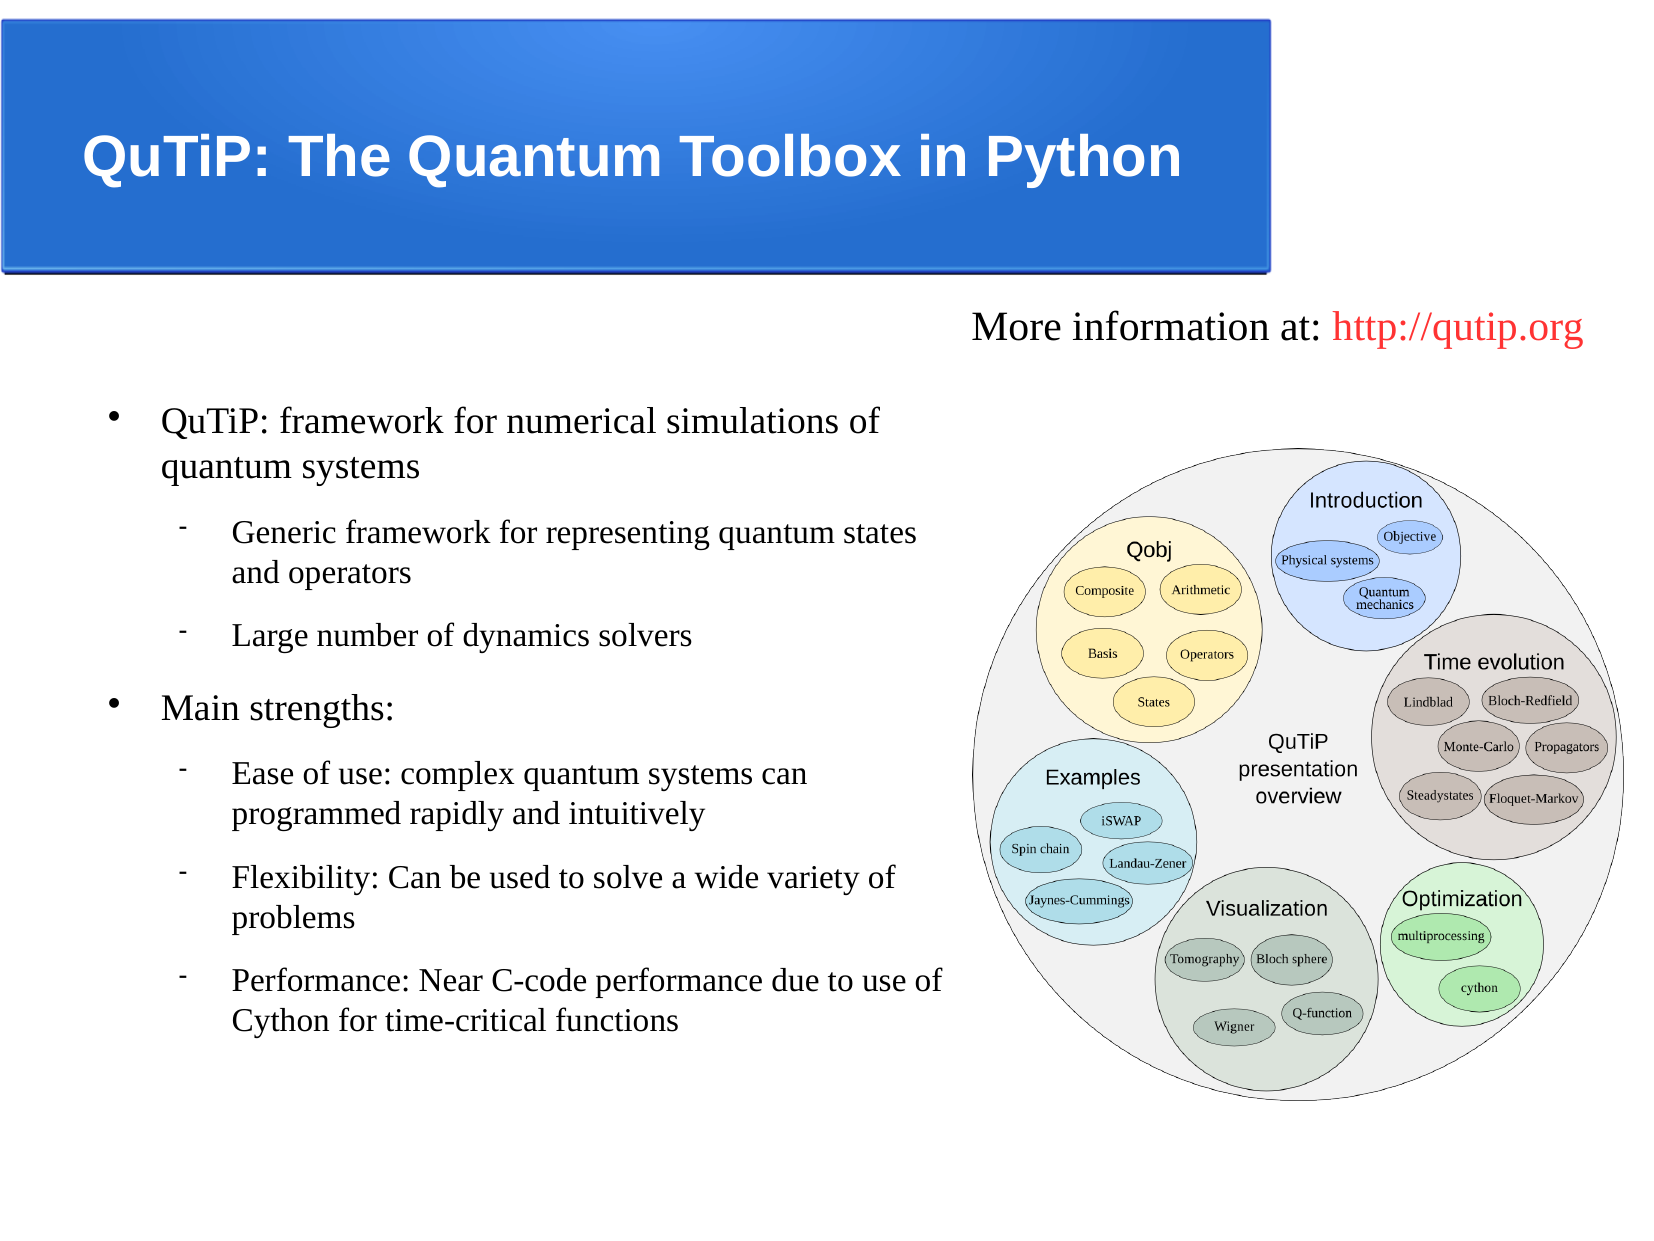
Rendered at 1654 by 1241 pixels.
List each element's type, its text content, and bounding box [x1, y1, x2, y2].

picture [972, 448, 1624, 1101]
text_box QuTiP: The Quantum Toolbox in Python [82, 49, 1571, 257]
text_box QuTiP: framework for numerical simulations of quantum systems Generic framework for representing quantum states and operators Large number of dynamics solvers Main strengths: Ease of use: complex quantum systems can programmed rapidly and intuitively Flexibility: Can be used to solve a wide variety of problems Performance: Near C-code performance due to use of Cython for time-critical functions [89, 396, 960, 1162]
text_box More information at: http://qutip.org [935, 298, 1620, 397]
picture [0, 17, 1275, 281]
